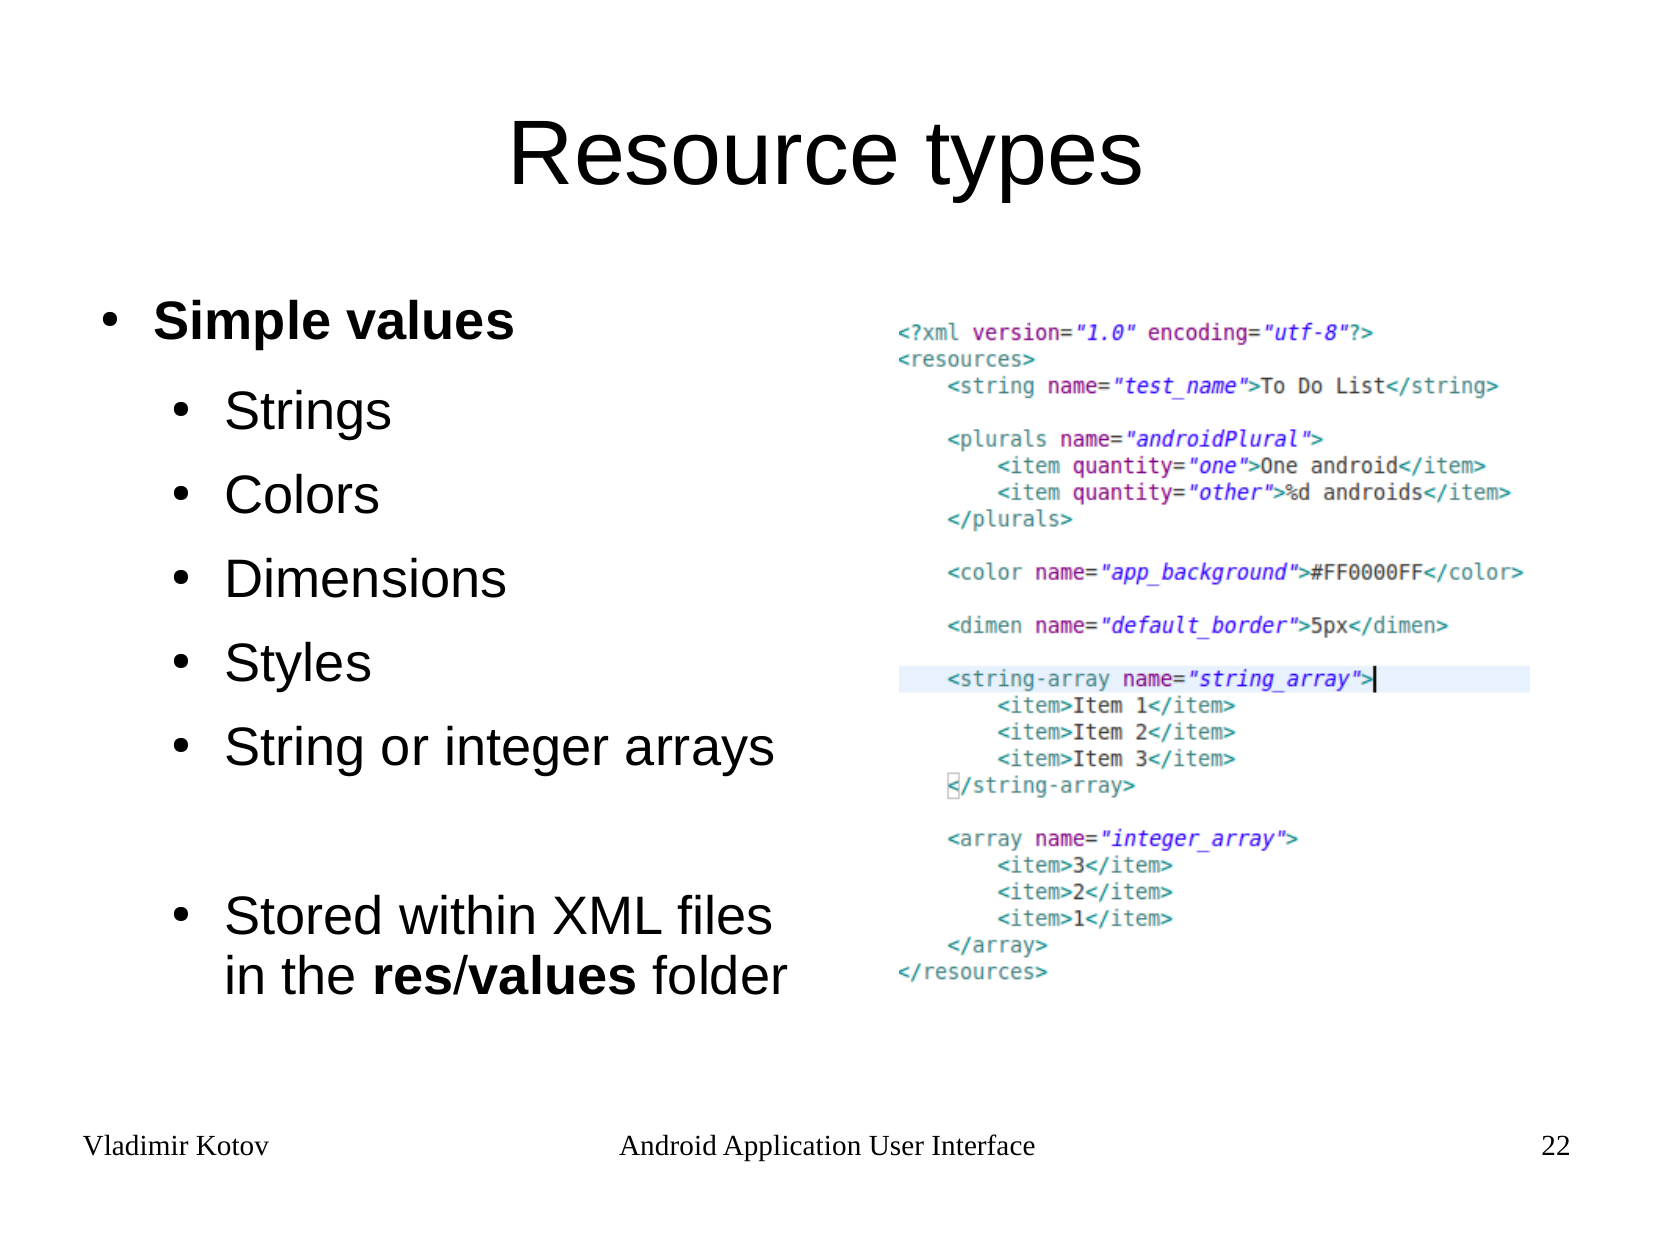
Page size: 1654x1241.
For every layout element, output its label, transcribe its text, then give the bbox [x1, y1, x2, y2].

list Simple values Strings Colors Dimensions Styles String or integer arrays Stored within XML files in the res/values folder [82, 290, 809, 1109]
title Resource types [82, 49, 1571, 257]
picture [899, 320, 1530, 992]
